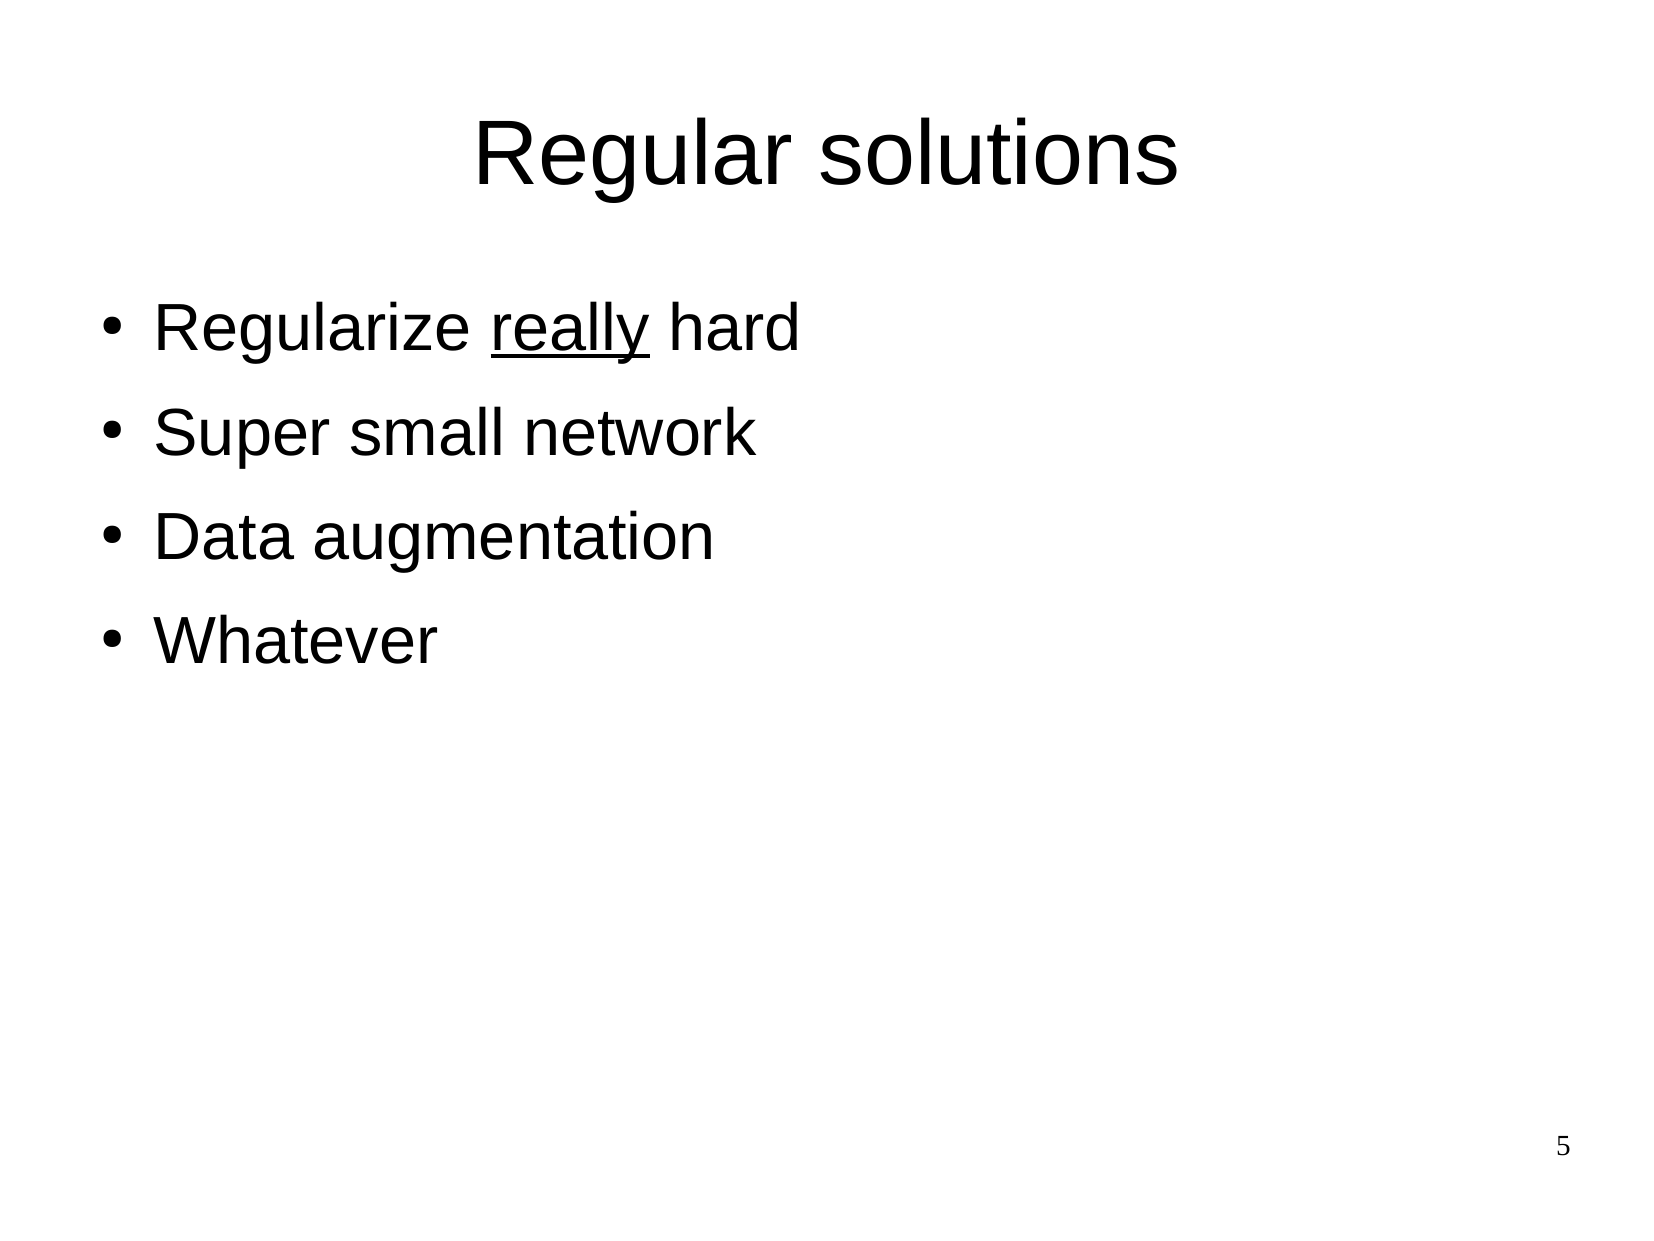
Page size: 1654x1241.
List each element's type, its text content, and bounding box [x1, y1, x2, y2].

list Regularize really hard Super small network Data augmentation Whatever [82, 290, 1571, 1010]
title Regular solutions [82, 49, 1571, 257]
